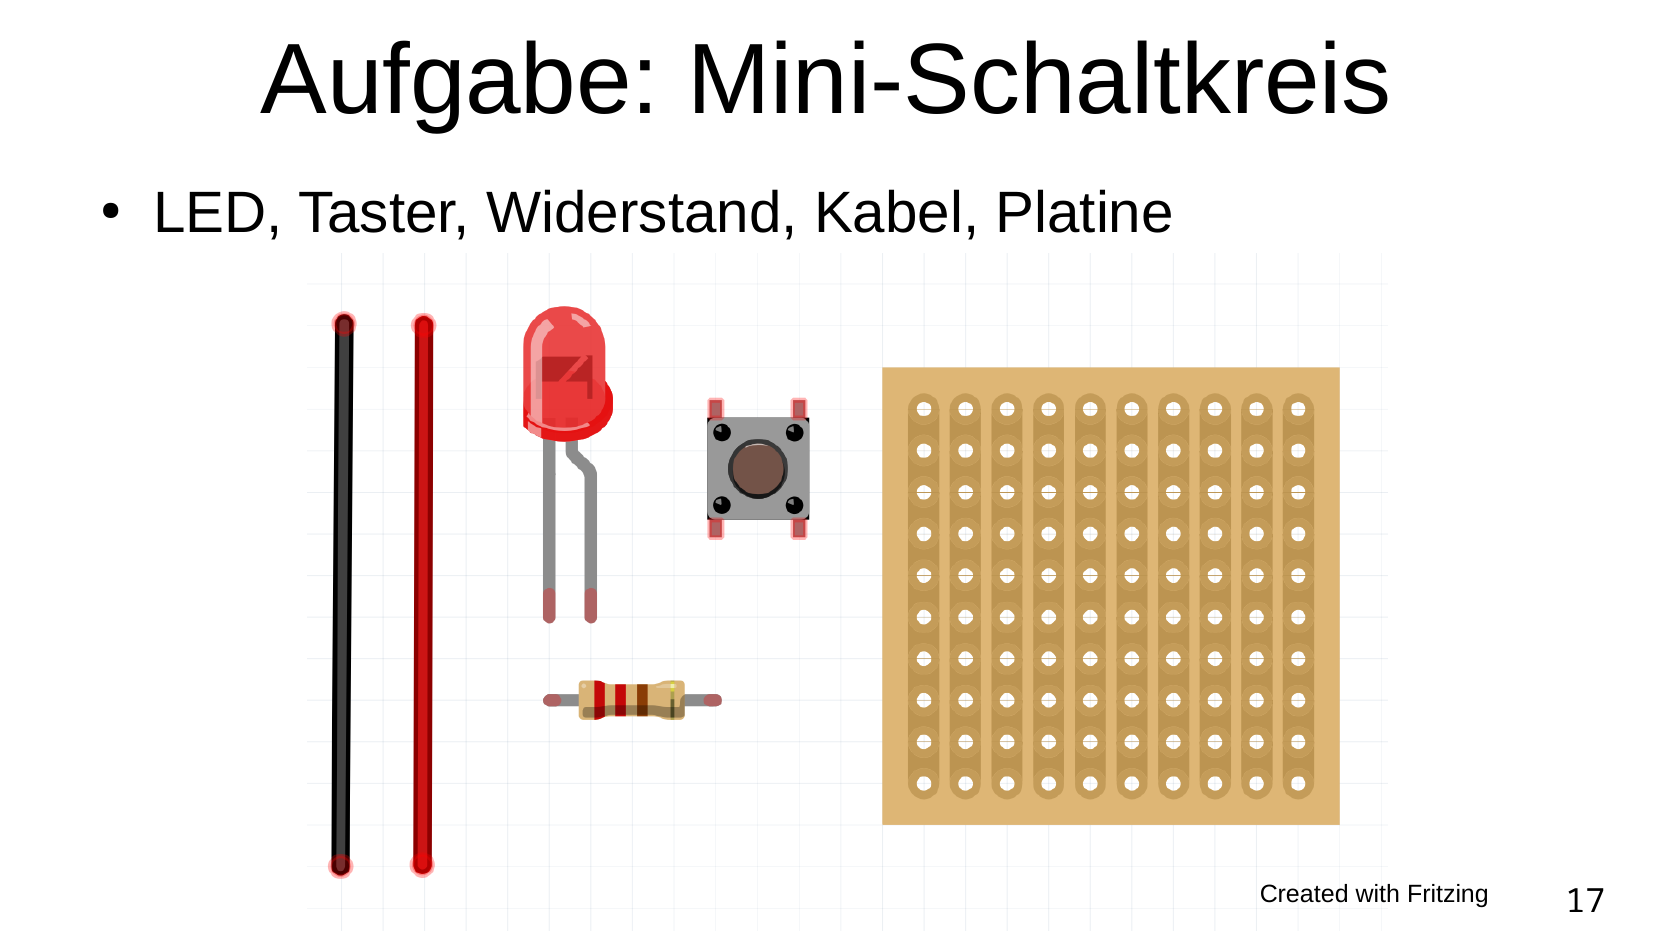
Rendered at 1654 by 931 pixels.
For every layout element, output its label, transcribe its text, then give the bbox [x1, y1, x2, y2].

list LED, Taster, Widerstand, Kabel, Platine [82, 180, 1571, 811]
title Aufgabe: Mini-Schaltkreis [82, 1, 1571, 157]
text_box Created with Fritzing [1245, 872, 1531, 916]
picture [307, 253, 1388, 931]
